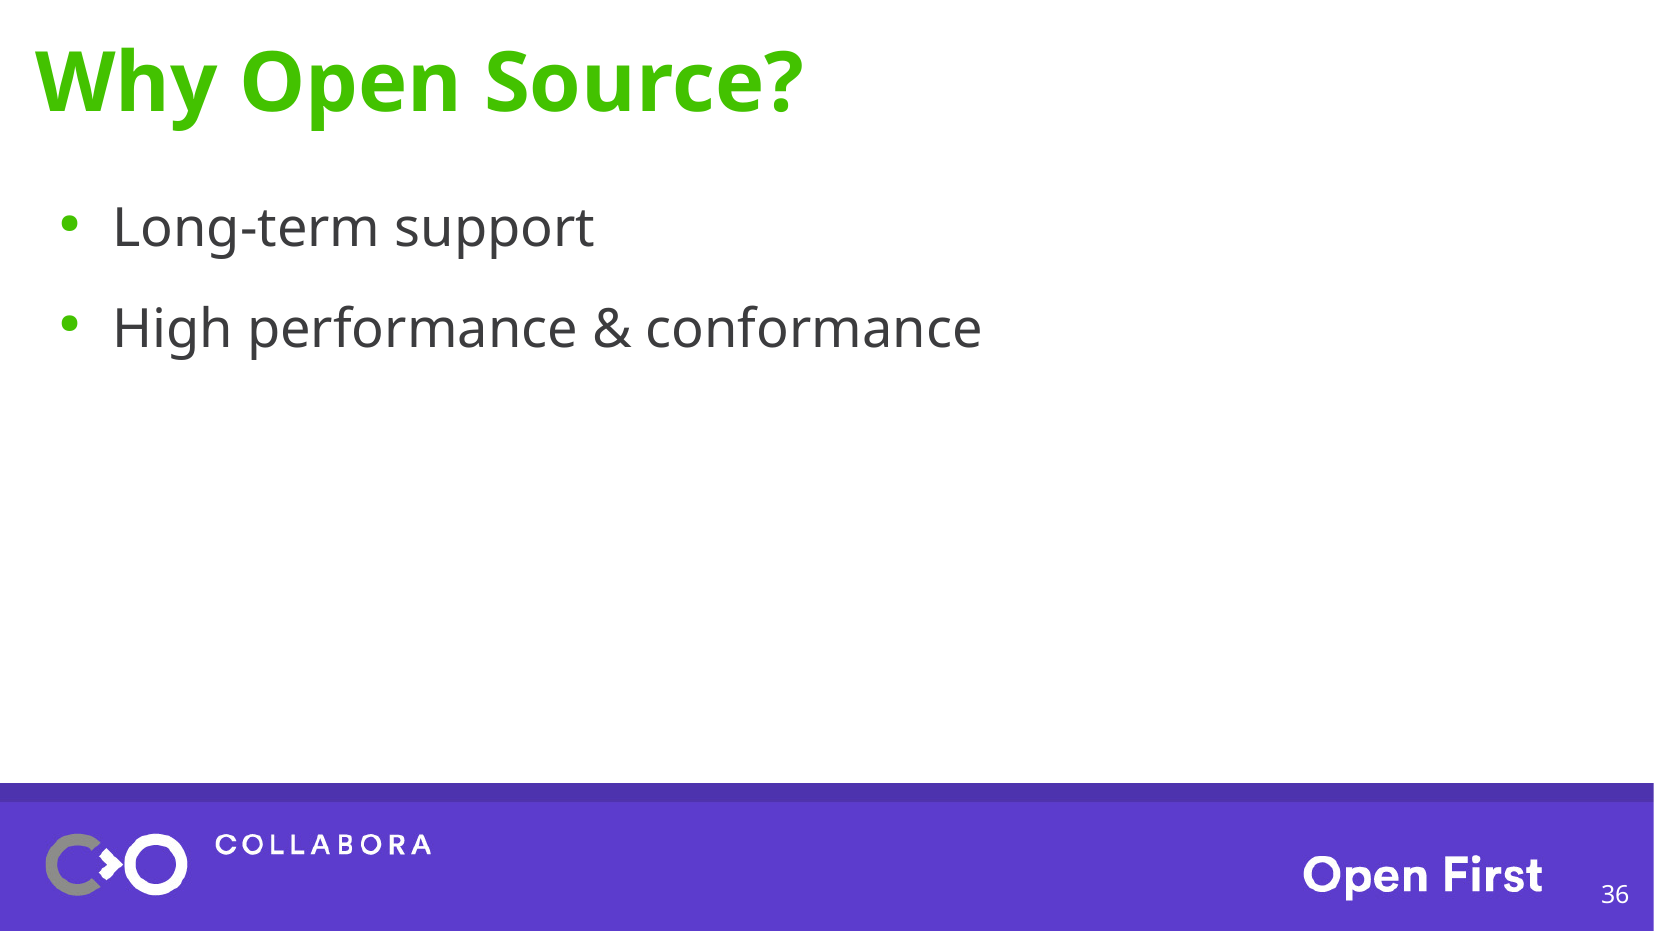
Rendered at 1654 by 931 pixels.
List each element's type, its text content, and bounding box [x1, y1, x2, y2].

picture [0, 0, 1654, 931]
list Long-term support High performance & conformance [41, 160, 1614, 804]
title Why Open Source? [35, 28, 1609, 192]
